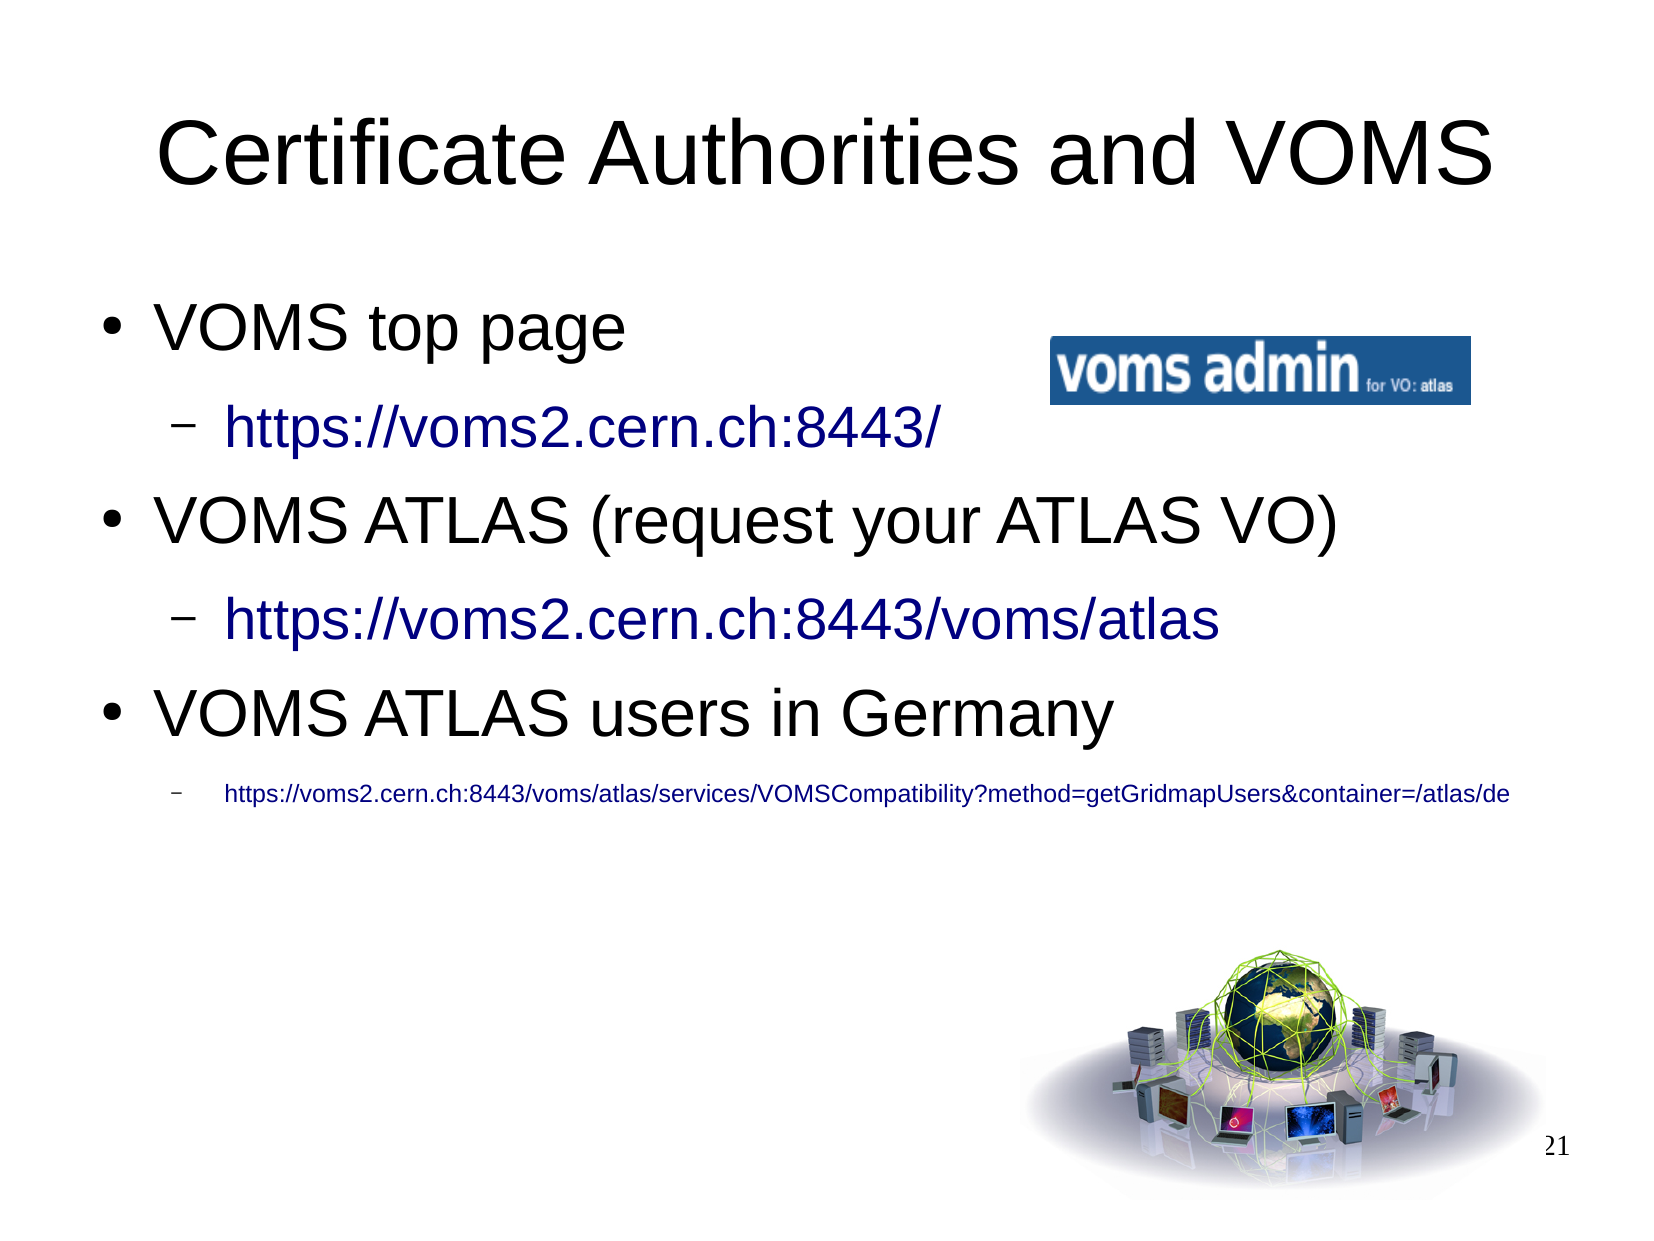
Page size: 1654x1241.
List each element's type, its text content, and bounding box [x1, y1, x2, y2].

picture [1050, 336, 1471, 406]
list VOMS top page https://voms2.cern.ch:8443/ VOMS ATLAS (request your ATLAS VO) https://voms2.cern.ch:8443/voms/atlas VOMS ATLAS users in Germany https://voms2.cern.ch:8443/voms/atlas/services/VOMSCompatibility?method=getGridmapUsers&container=/atlas/de [82, 290, 1571, 1010]
title Certificate Authorities and VOMS [82, 49, 1571, 257]
picture [1020, 944, 1546, 1201]
